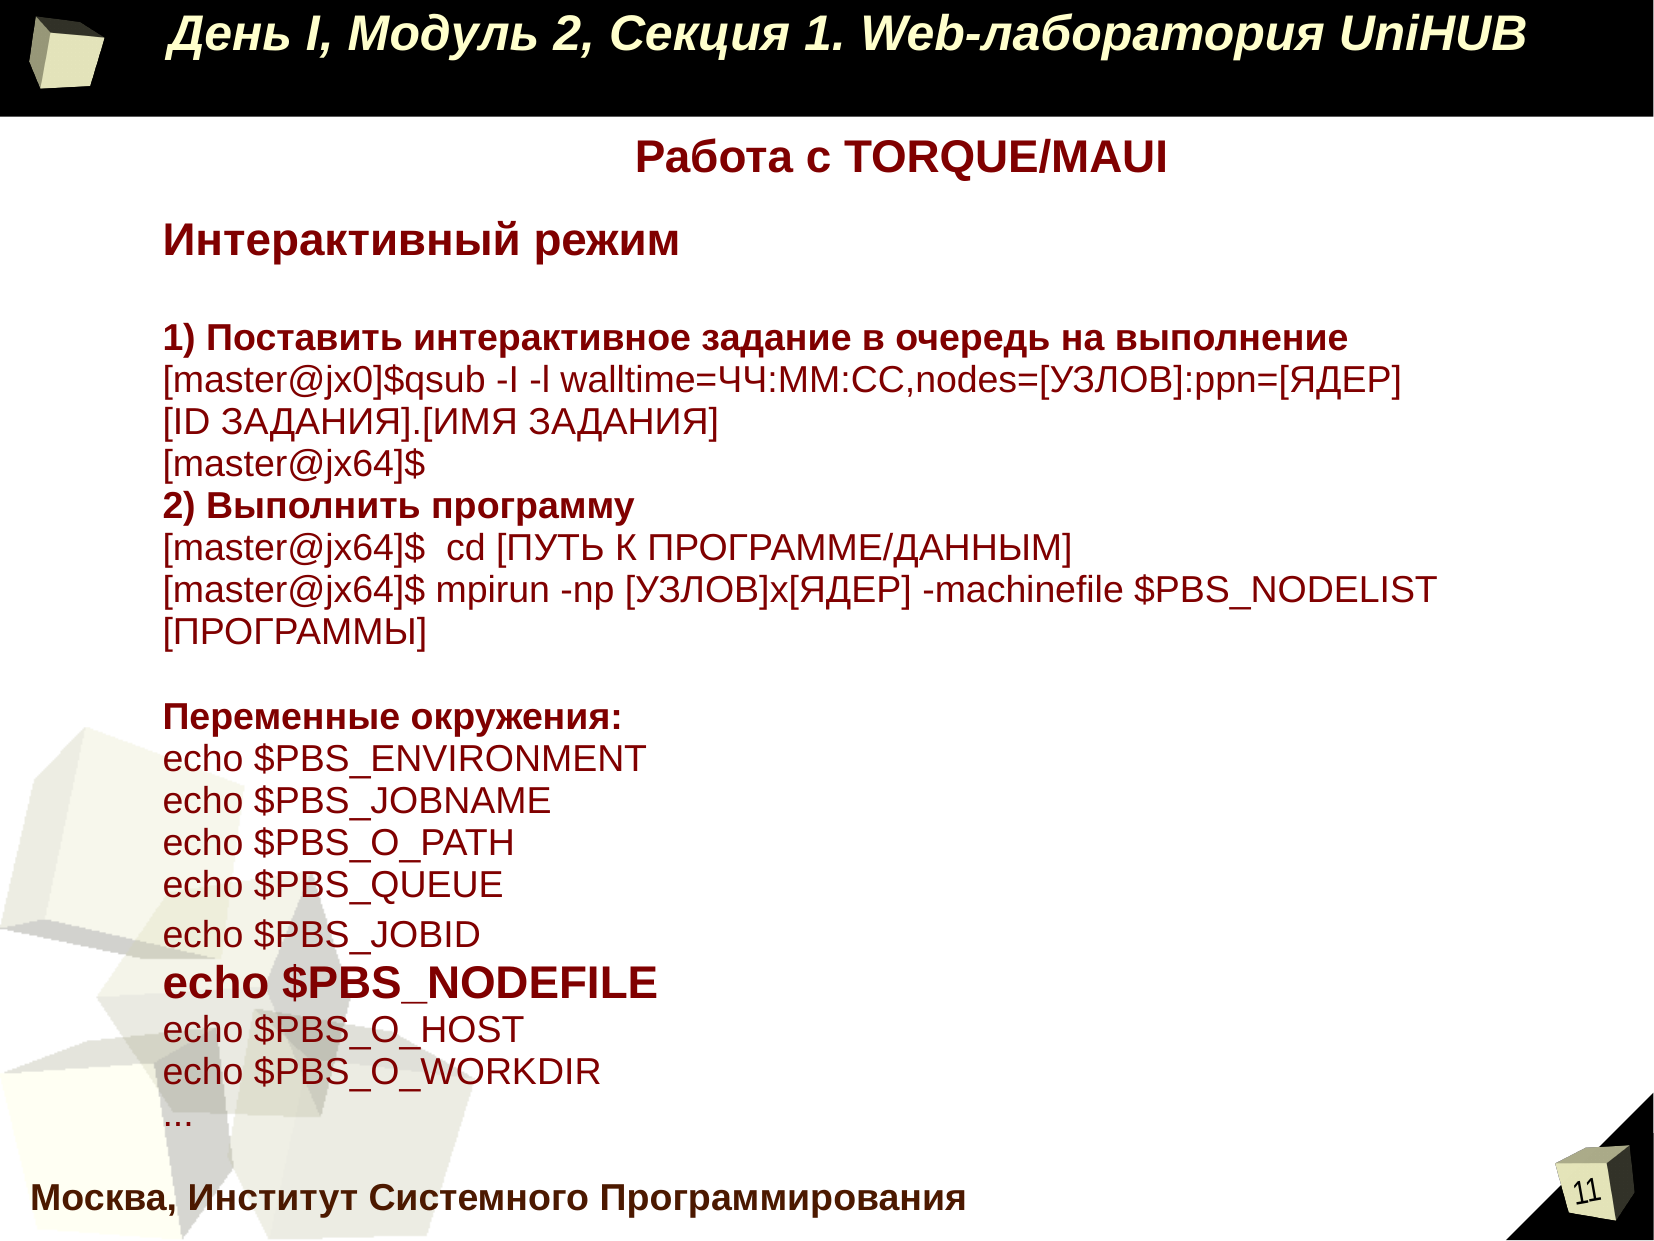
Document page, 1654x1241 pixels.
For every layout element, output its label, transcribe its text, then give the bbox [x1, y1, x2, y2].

picture [0, 726, 477, 1241]
text_box Переменные окружения: echo $PBS_ENVIRONMENT echo $PBS_JOBNAME echo $PBS_O_PATH echo $PBS_QUEUE echo $PBS_JOBID echo $PBS_NODEFILE echo $PBS_O_HOST echo $PBS_O_WORKDIR ... [147, 688, 770, 1181]
picture [464, 1193, 472, 1198]
text_box Работа с TORQUE/MAUI [620, 124, 1273, 191]
text_box Интерактивный режим 1) Поставить интерактивное задание в очередь на выполнение [master@jx0]$qsub -I -l walltime=ЧЧ:ММ:СС,nodes=[УЗЛОВ]:ppn=[ЯДЕР] [ID ЗАДАНИЯ].[ИМЯ ЗАДАНИЯ] [master@jx64]$ 2) Выполнить программу [master@jx64]$ cd [ПУТЬ К ПРОГРАММЕ/ДАННЫМ] [master@jx64]$ mpirun -np [УЗЛОВ]х[ЯДЕР] -machinefile $PBS_NODELIST [ПРОГРАММЫ] [147, 206, 1595, 680]
